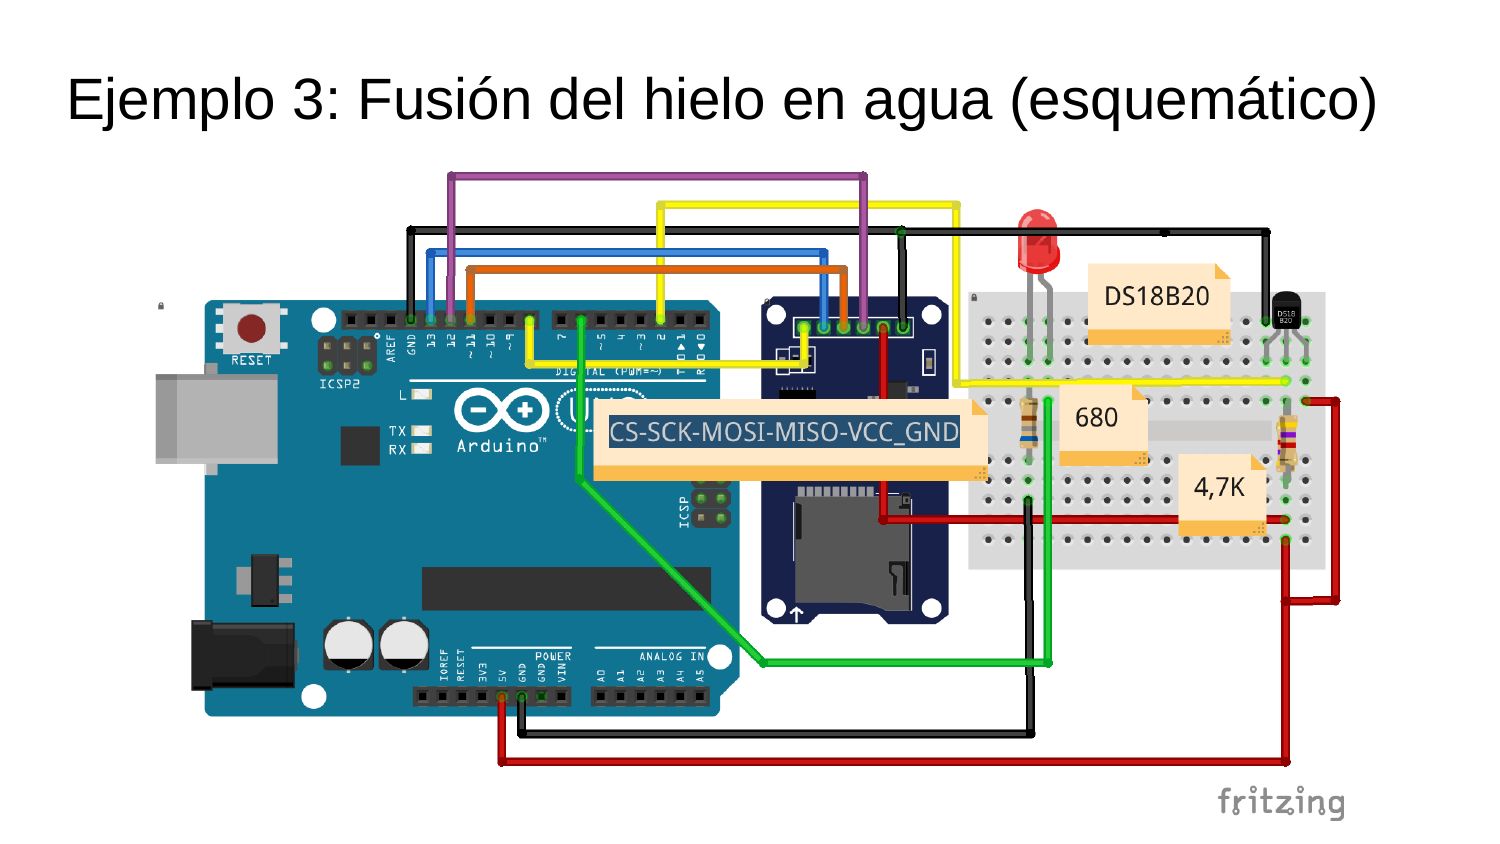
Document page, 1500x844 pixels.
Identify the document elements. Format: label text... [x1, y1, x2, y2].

picture [155, 167, 1344, 821]
text_box Ejemplo 3: Fusión del hielo en agua (esquemático) [51, 46, 1449, 141]
